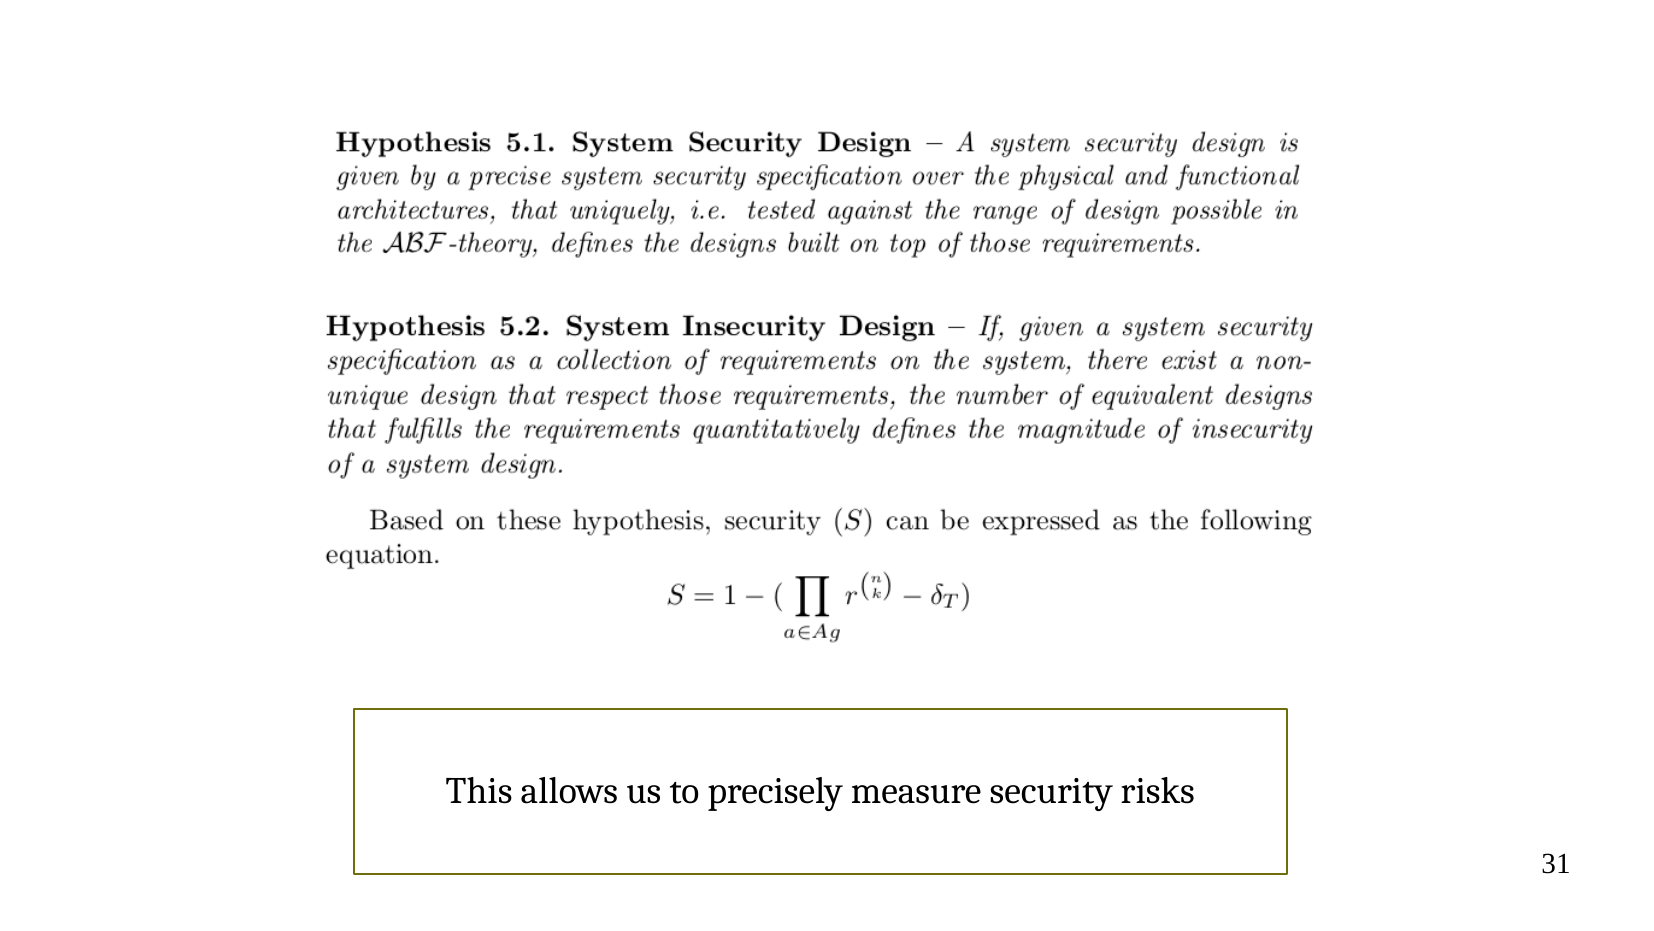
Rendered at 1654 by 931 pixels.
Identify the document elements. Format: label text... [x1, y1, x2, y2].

picture [304, 304, 1335, 656]
picture [326, 123, 1312, 266]
text_box This allows us to precisely measure security risks [354, 708, 1288, 875]
